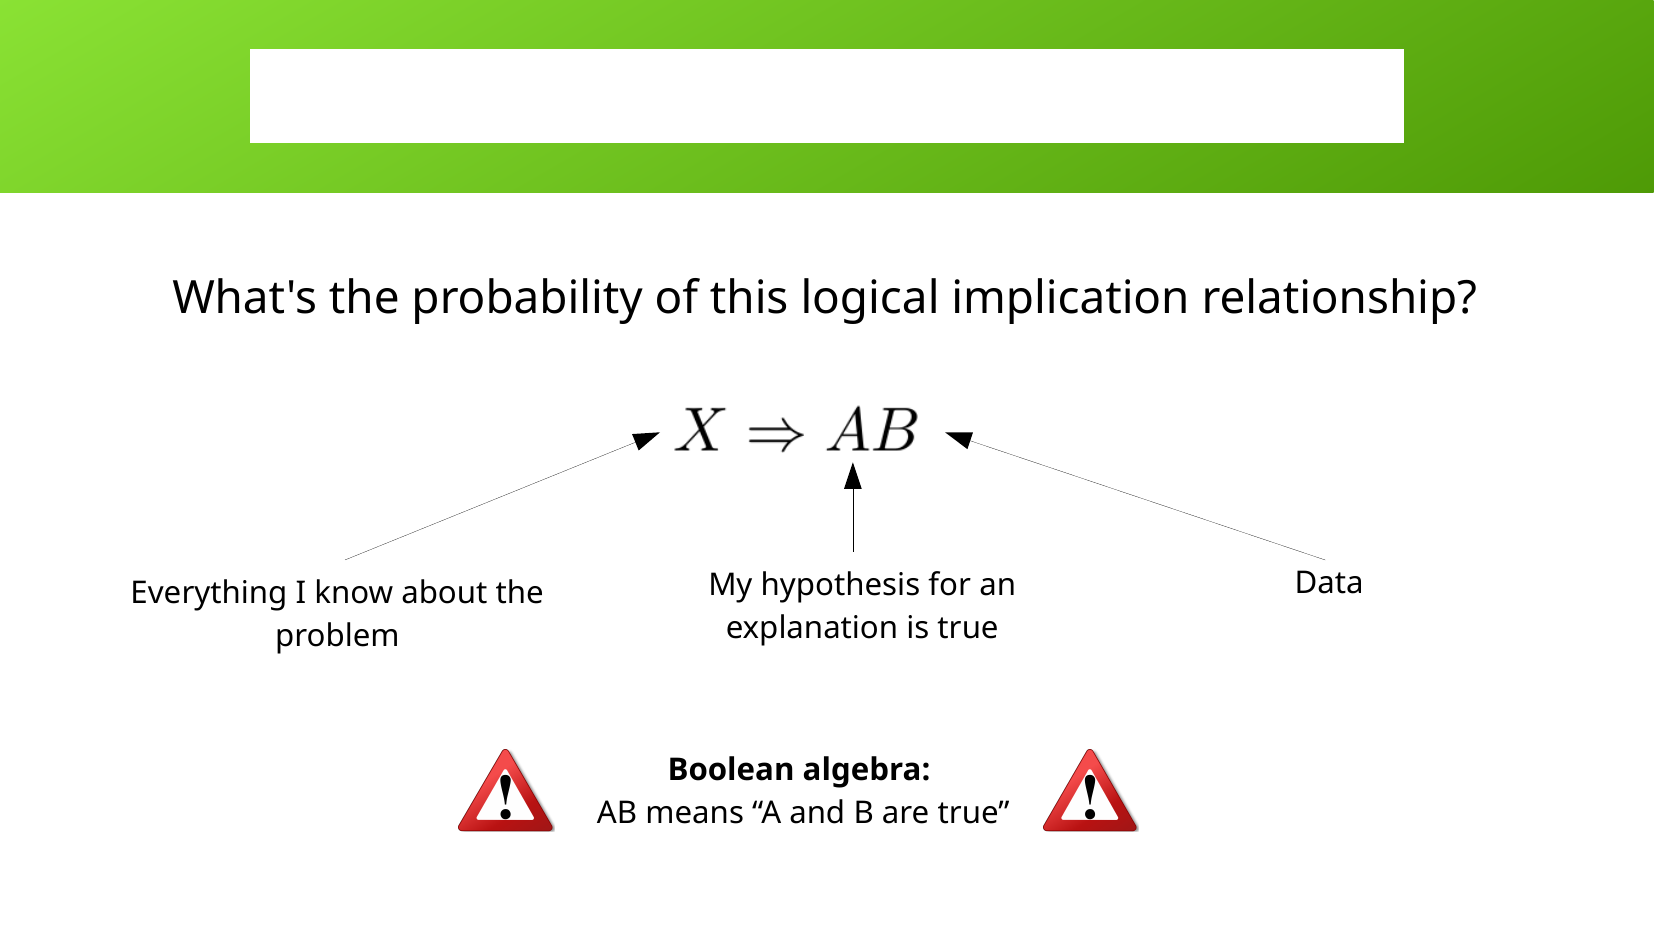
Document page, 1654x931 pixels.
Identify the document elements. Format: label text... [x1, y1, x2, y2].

title From “common” sense to formalism [0, 0, 1654, 193]
picture [1043, 749, 1139, 832]
text_box What's the probability of this logical implication relationship? [105, 220, 1546, 373]
text_box My hypothesis for an explanation is true [615, 551, 1111, 658]
picture [615, 373, 976, 498]
picture [458, 749, 555, 832]
text_box Everything I know about the problem [90, 559, 586, 667]
text_box Boolean algebra: AB means “A and B are true” [555, 735, 1051, 845]
text_box Data [1081, 550, 1577, 612]
